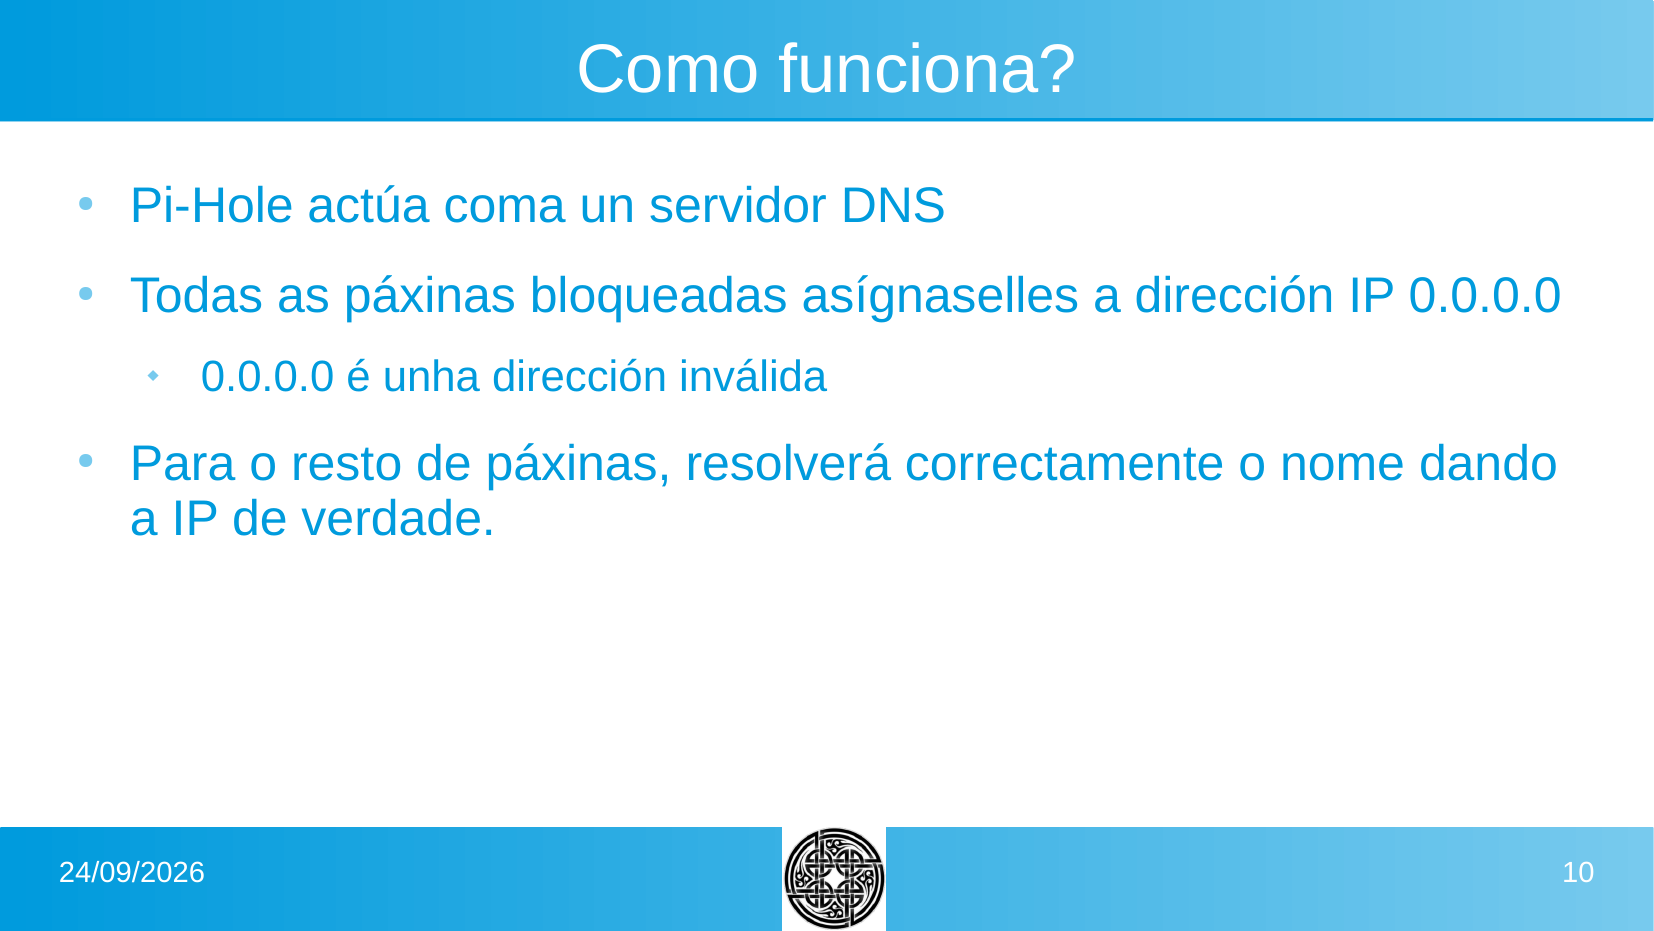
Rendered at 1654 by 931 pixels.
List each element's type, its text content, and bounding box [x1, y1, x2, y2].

list Pi-Hole actúa coma un servidor DNS Todas as páxinas bloqueadas asígnaselles a dirección IP 0.0.0.0 0.0.0.0 é unha dirección inválida Para o resto de páxinas, resolverá correctamente o nome dando a IP de verdade. [59, 177, 1595, 768]
picture [782, 826, 886, 931]
title Como funciona? [59, 29, 1595, 108]
